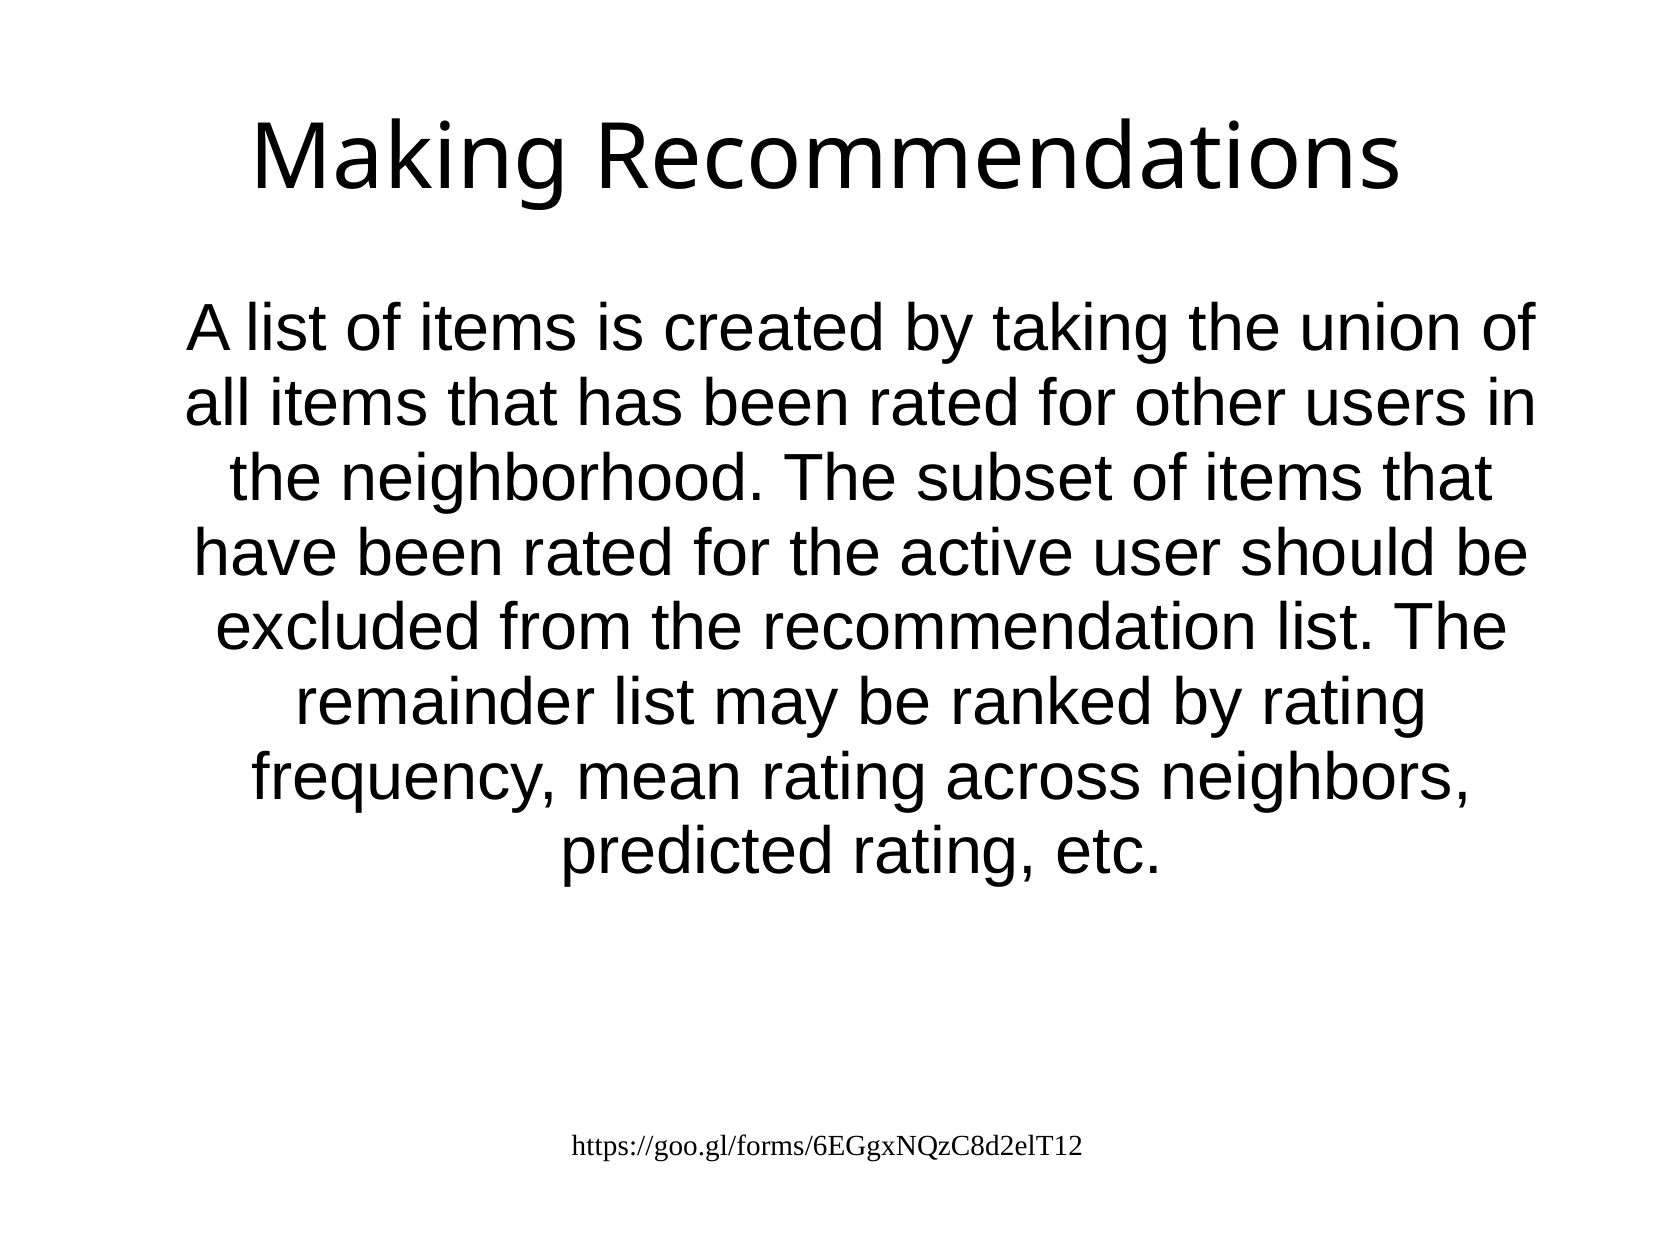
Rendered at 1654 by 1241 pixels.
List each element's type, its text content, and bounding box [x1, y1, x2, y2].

title Making Recommendations [82, 49, 1571, 257]
list A list of items is created by taking the union of all items that has been rated for other users in the neighborhood. The subset of items that have been rated for the active user should be excluded from the recommendation list. The remainder list may be ranked by rating frequency, mean rating across neighbors, predicted rating, etc. [82, 290, 1571, 1010]
